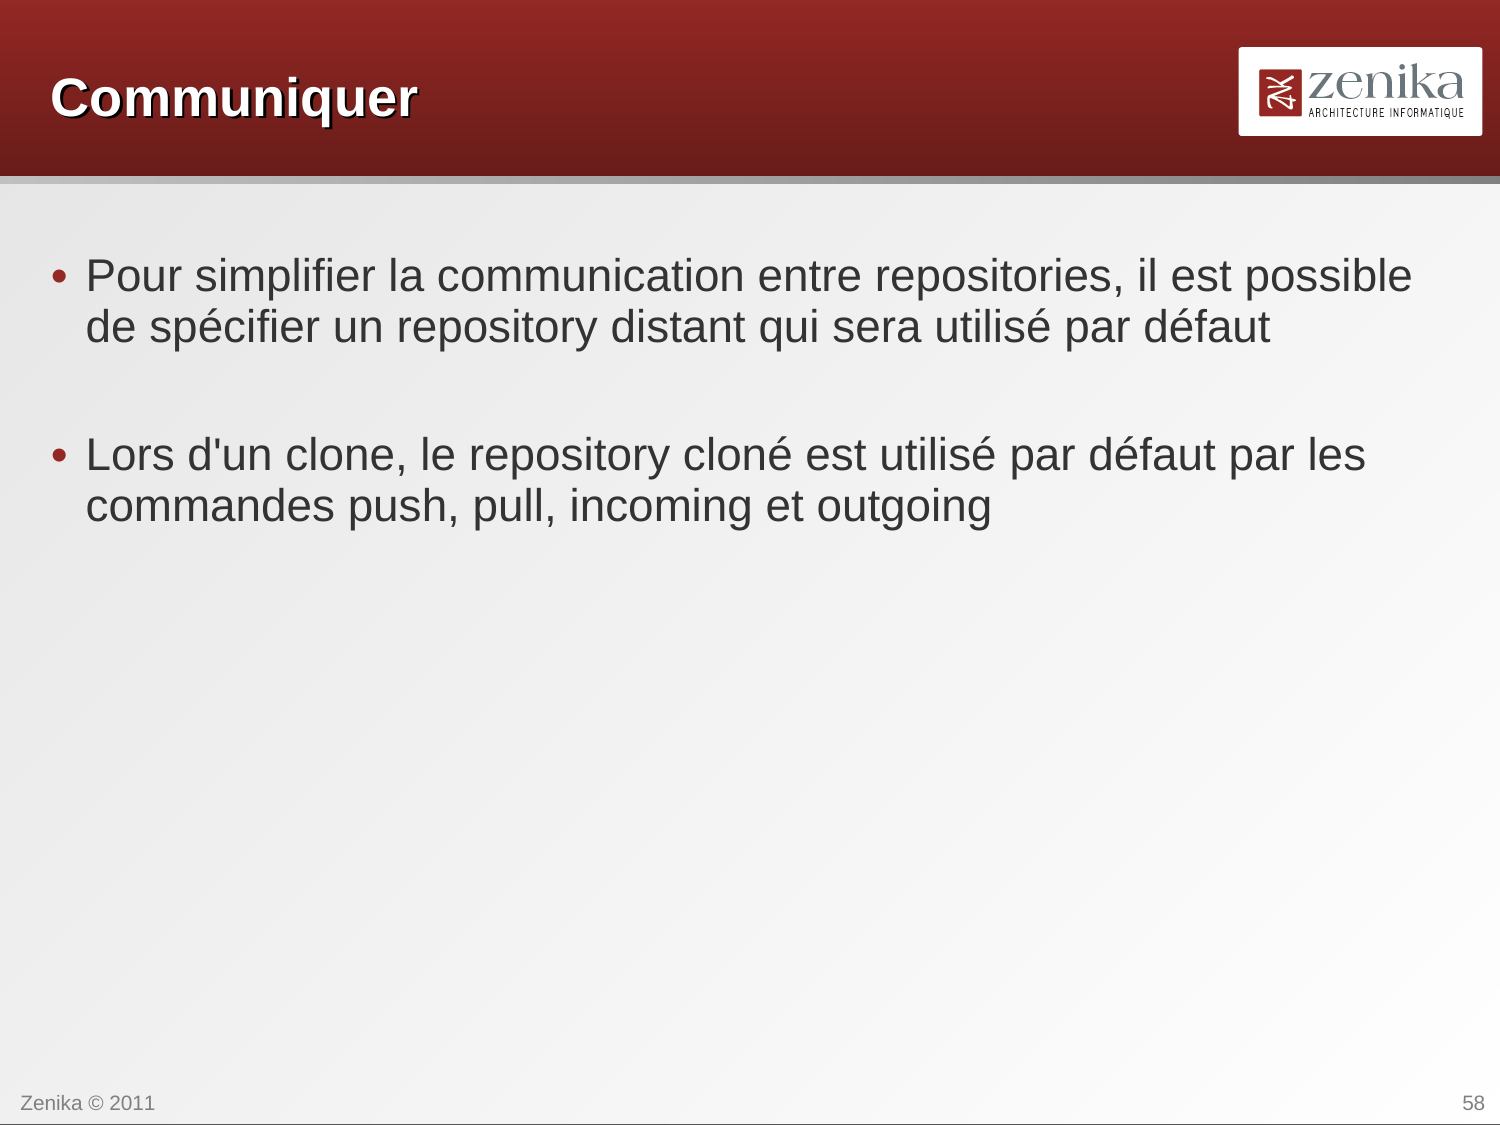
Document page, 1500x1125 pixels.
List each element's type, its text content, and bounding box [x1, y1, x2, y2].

title Communiquer [50, 22, 1206, 172]
picture [1257, 58, 1464, 125]
list Pour simplifier la communication entre repositories, il est possible de spécifier un repository distant qui sera utilisé par défaut Lors d'un clone, le repository cloné est utilisé par défaut par les commandes push, pull, incoming et outgoing [50, 249, 1435, 1064]
